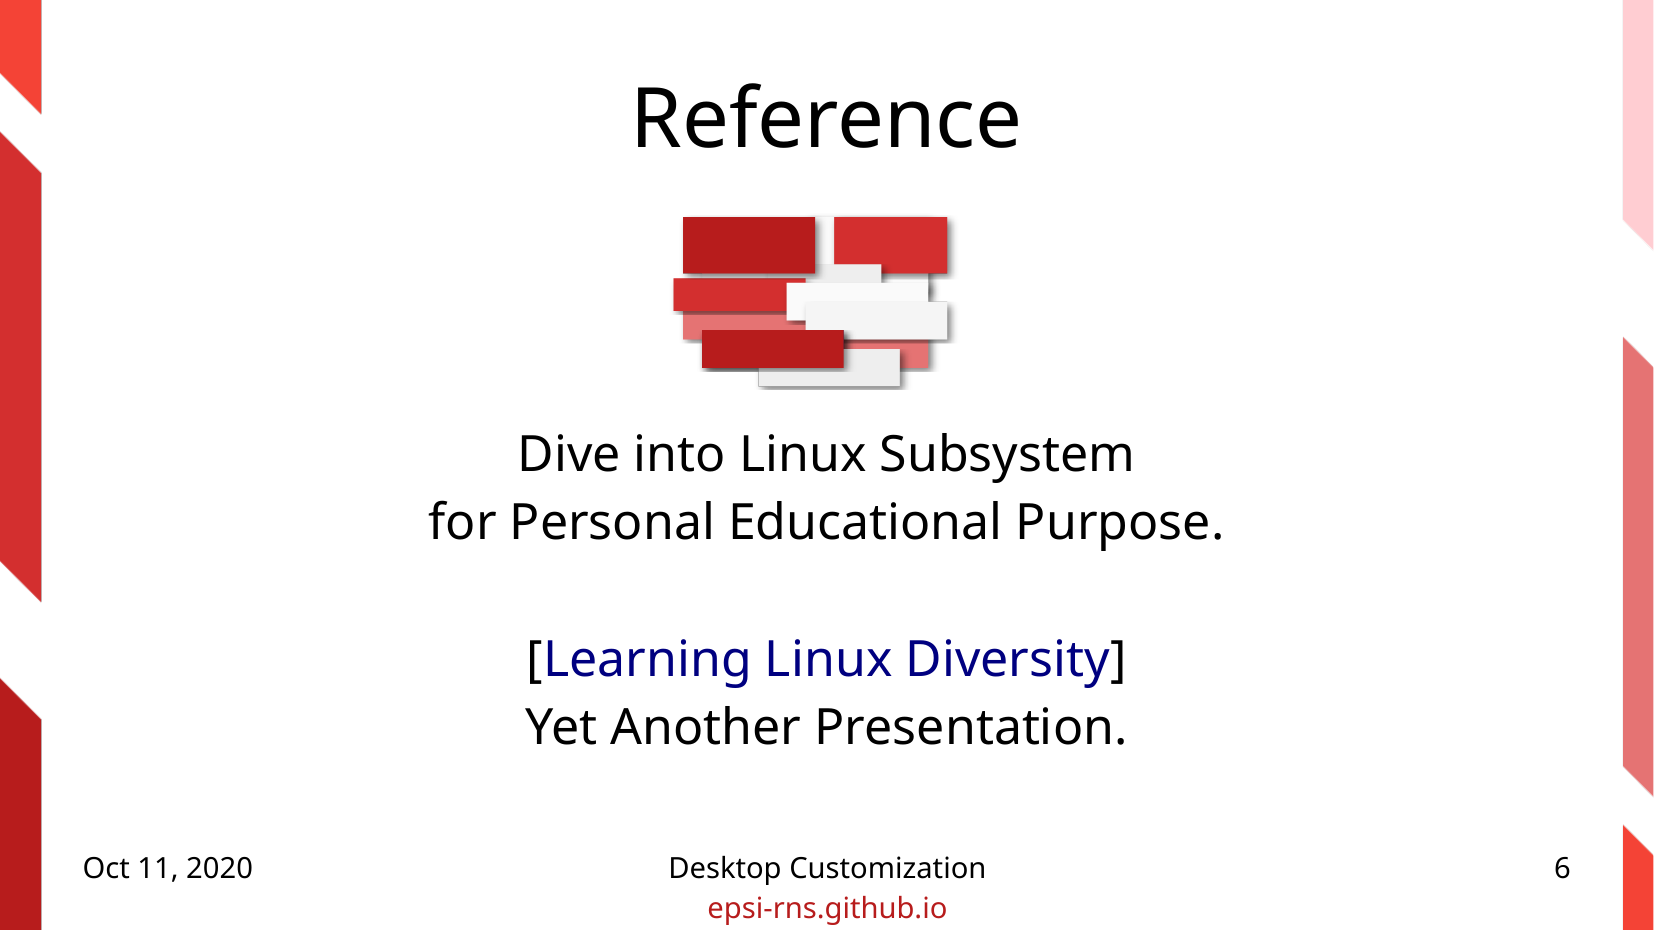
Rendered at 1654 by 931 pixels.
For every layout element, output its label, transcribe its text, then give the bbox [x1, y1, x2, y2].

picture [0, 0, 1654, 930]
subtitle Dive into Linux Subsystem for Personal Educational Purpose. [Learning Linux Diversity] Yet Another Presentation. [82, 420, 1571, 758]
title Reference [82, 37, 1571, 193]
